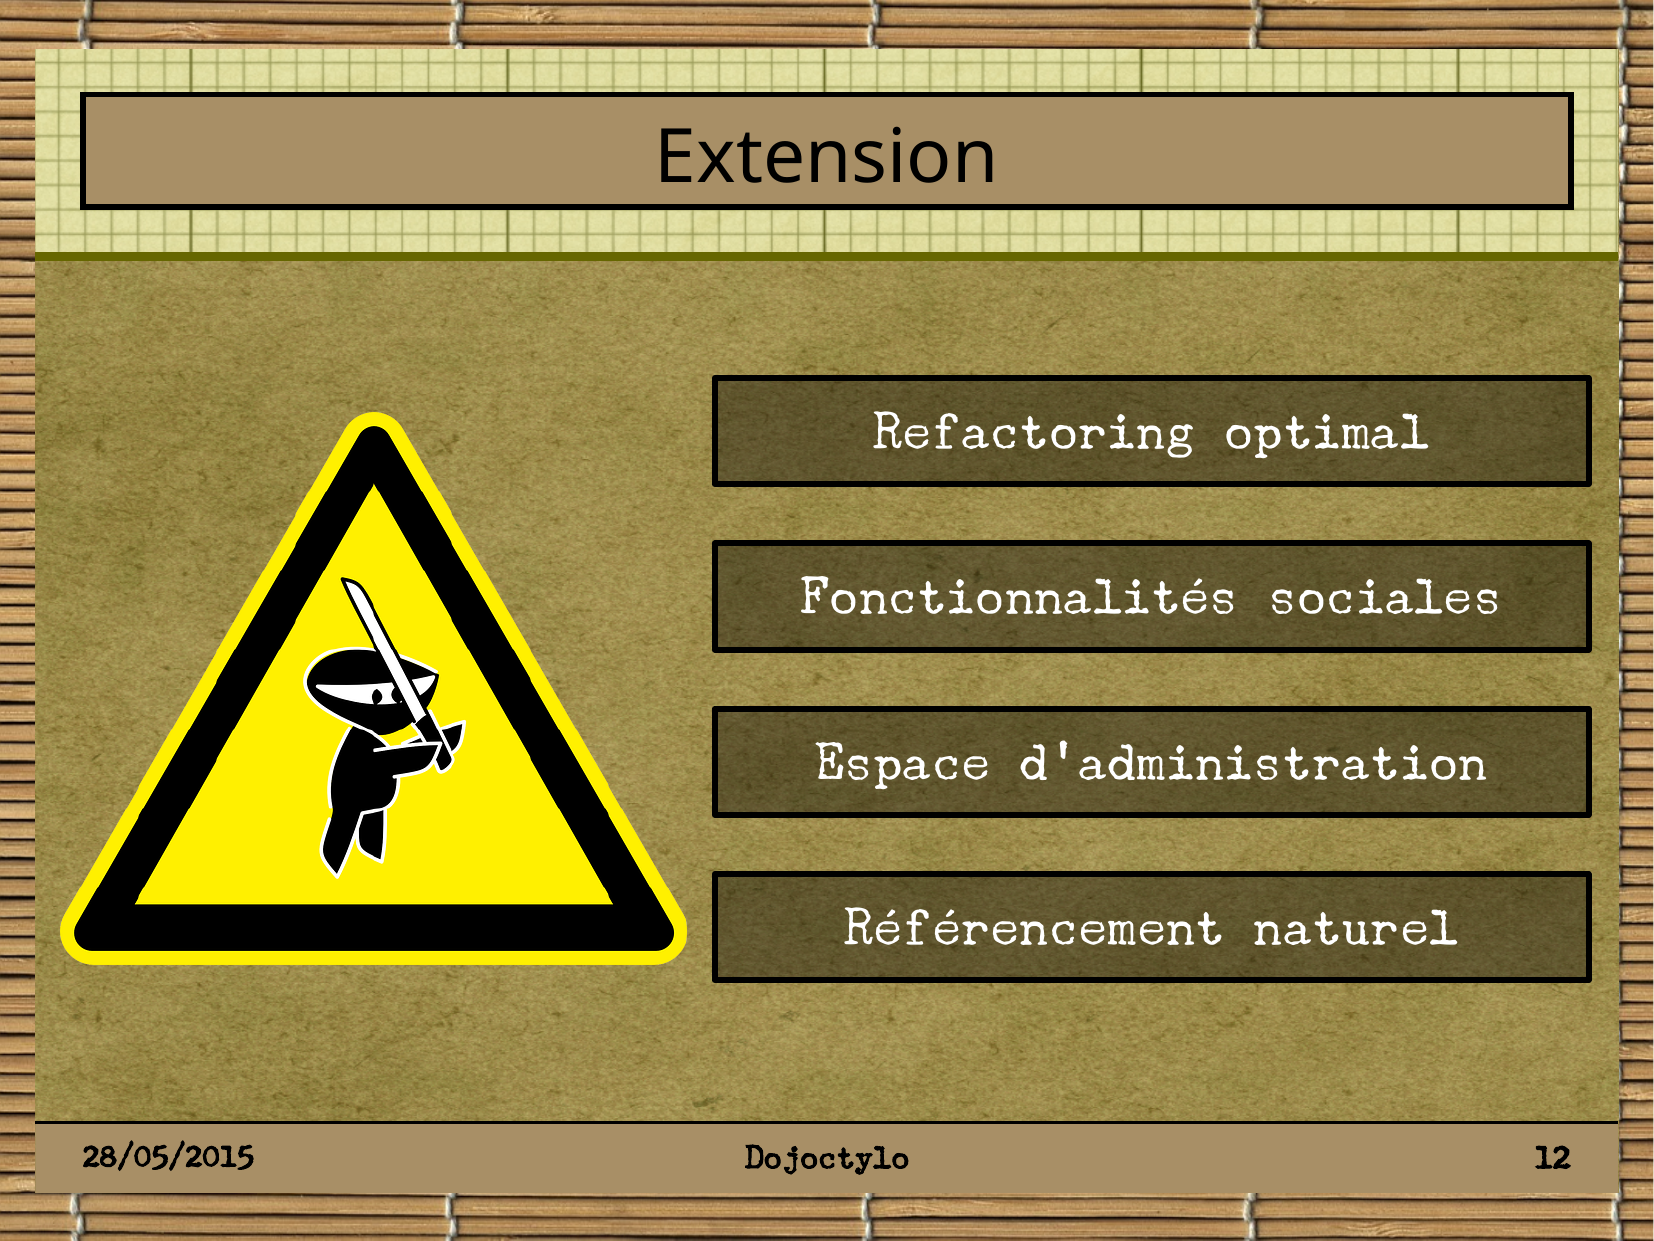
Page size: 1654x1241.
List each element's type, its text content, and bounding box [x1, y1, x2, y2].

text_box Fonctionnalités sociales [714, 543, 1589, 650]
text_box Refactoring optimal [714, 377, 1589, 485]
text_box Référencement naturel [714, 874, 1589, 981]
title Extension [82, 49, 1571, 257]
text_box Espace d'administration [714, 708, 1589, 815]
picture [0, 0, 1654, 1241]
